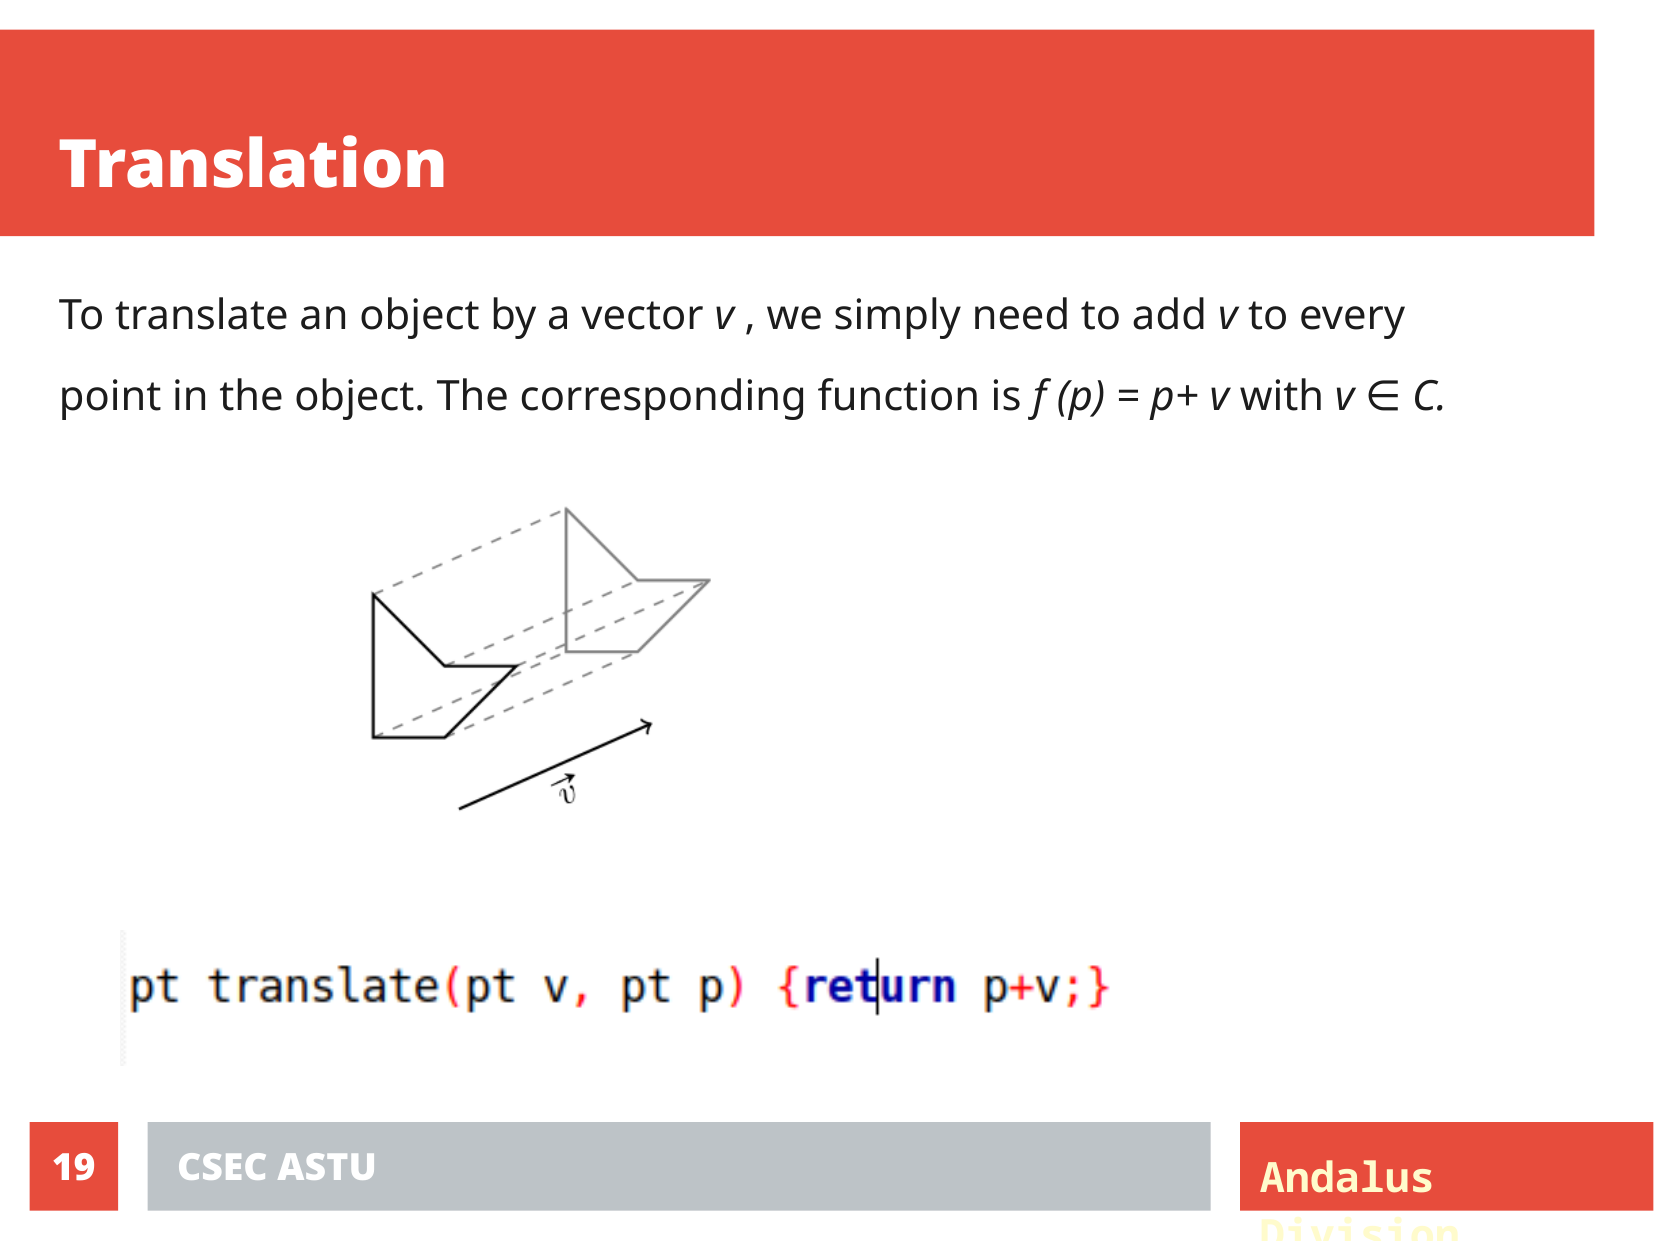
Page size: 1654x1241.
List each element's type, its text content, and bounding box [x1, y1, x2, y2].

list To translate an object by a vector v , we simply need to add v to every point in the object. The corresponding function is f (p) = p+ v with v ∈ C. [59, 285, 1565, 1093]
picture [300, 465, 796, 866]
picture [120, 930, 1278, 1066]
title Translation [59, 59, 1595, 207]
text_box Andalus Division [1245, 1140, 1636, 1197]
